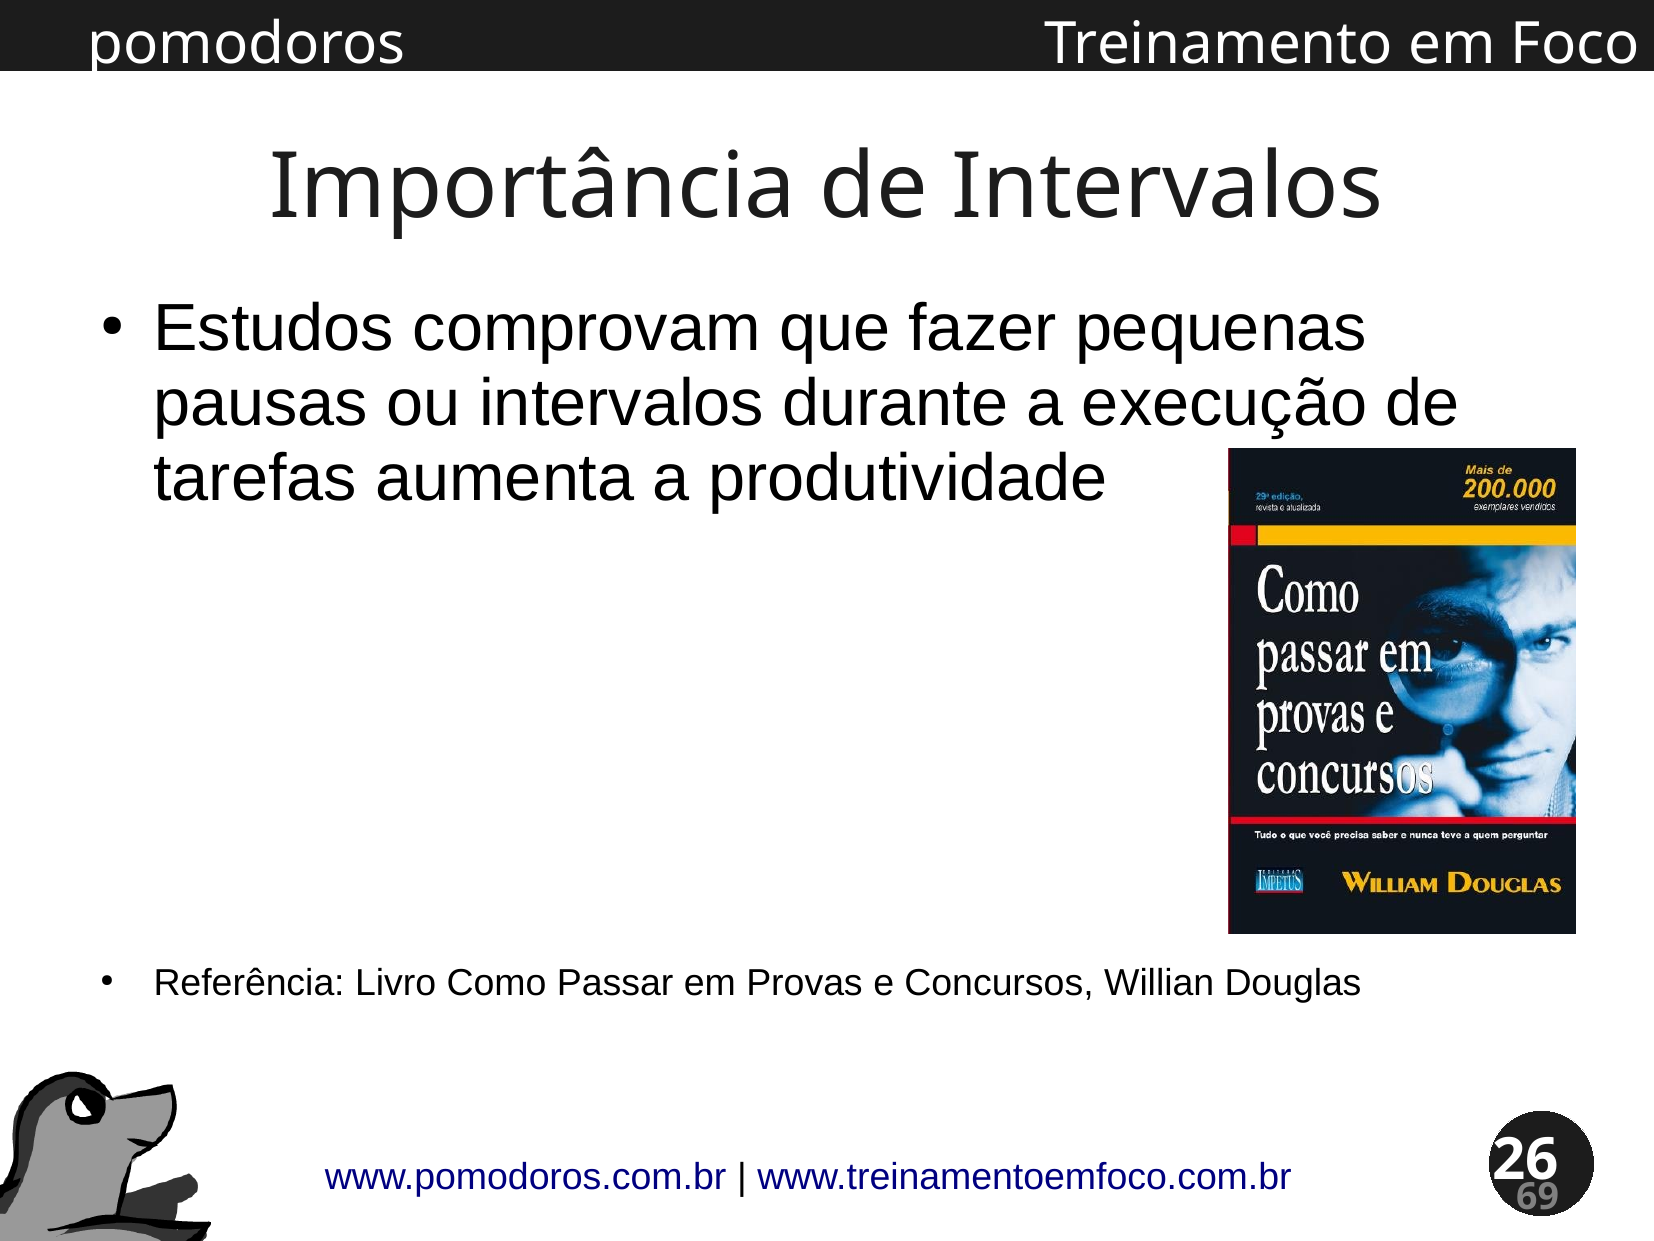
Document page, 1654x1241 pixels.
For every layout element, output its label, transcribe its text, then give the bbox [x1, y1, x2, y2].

picture [0, 1003, 249, 1241]
picture [1228, 448, 1576, 934]
list Estudos comprovam que fazer pequenas pausas ou intervalos durante a execução de tarefas aumenta a produtividade Referência: Livro Como Passar em Provas e Concursos, Willian Douglas [82, 290, 1571, 1010]
title Importância de Intervalos [82, 78, 1571, 287]
